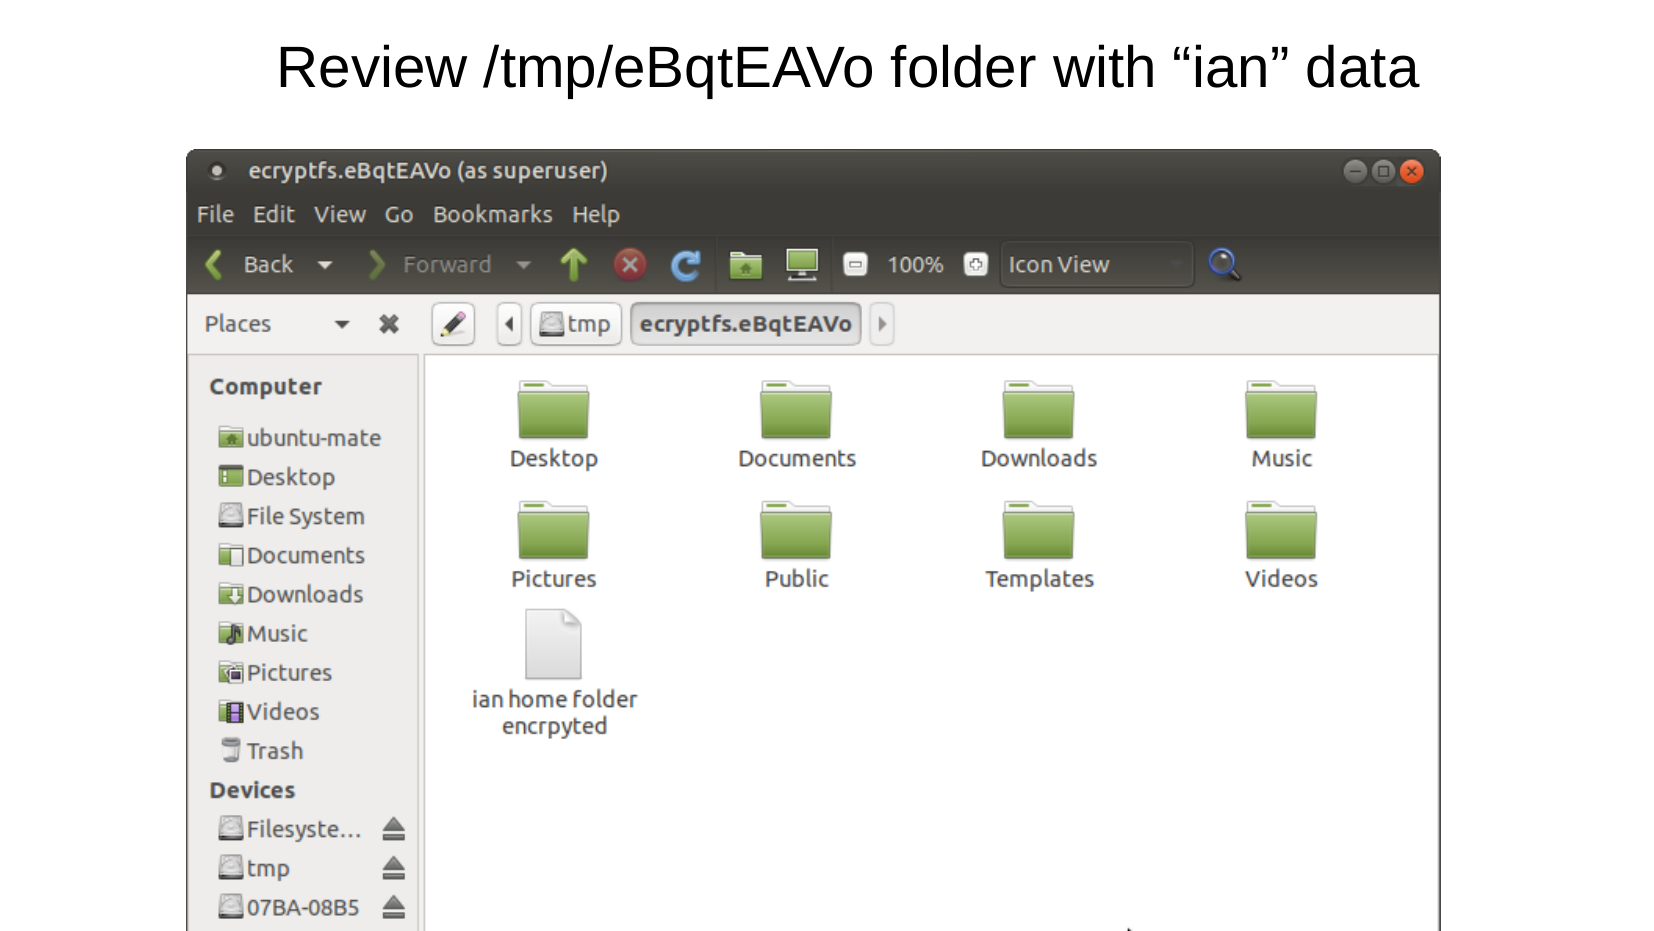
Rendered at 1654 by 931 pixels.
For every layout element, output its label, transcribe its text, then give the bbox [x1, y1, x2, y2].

title Review /tmp/eBqtEAVo folder with “ian” data [35, 21, 1626, 115]
picture [186, 149, 1441, 931]
